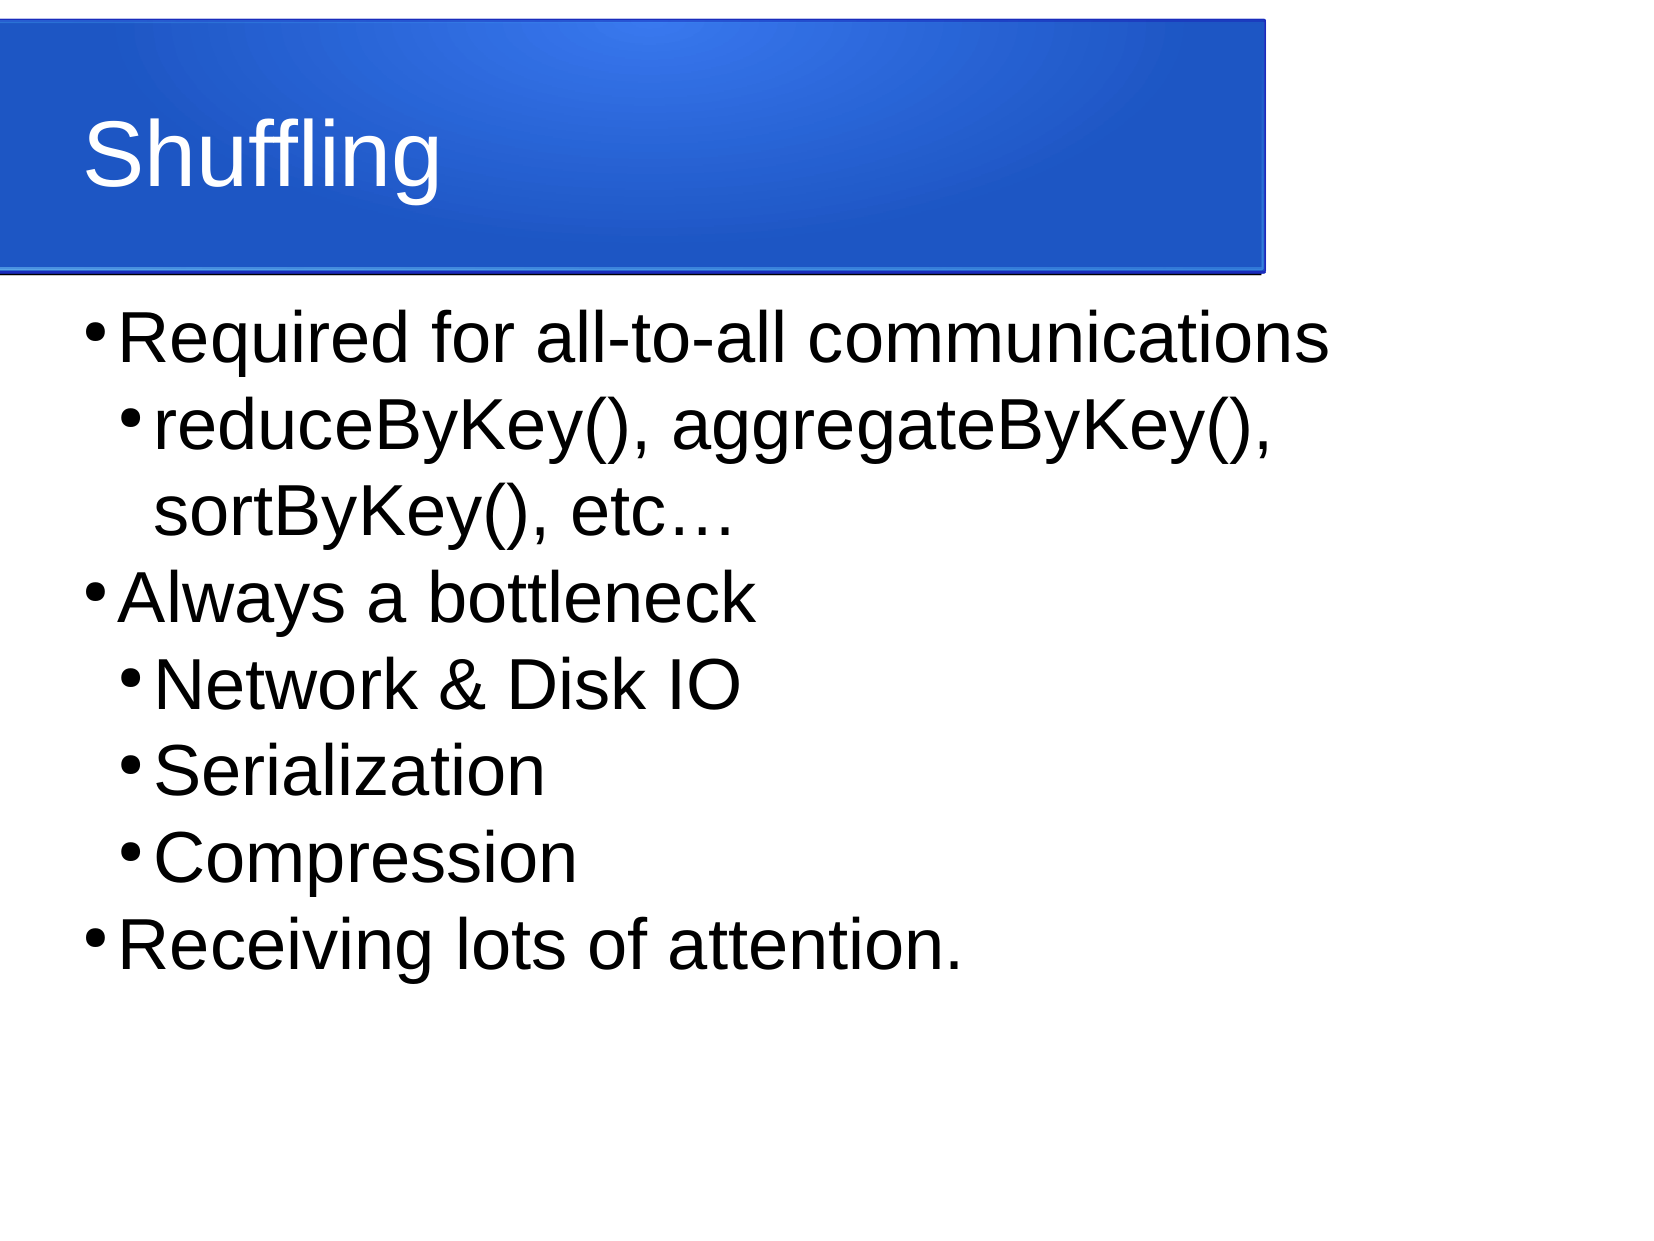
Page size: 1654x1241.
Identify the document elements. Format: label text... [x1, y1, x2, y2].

picture [0, 17, 1269, 282]
text_box Required for all-to-all communications reduceByKey(), aggregateByKey(), sortByKey(), etc… Always a bottleneck Network & Disk IO Serialization Compression Receiving lots of attention. [82, 290, 1571, 1010]
text_box Shuffling [82, 47, 1234, 252]
